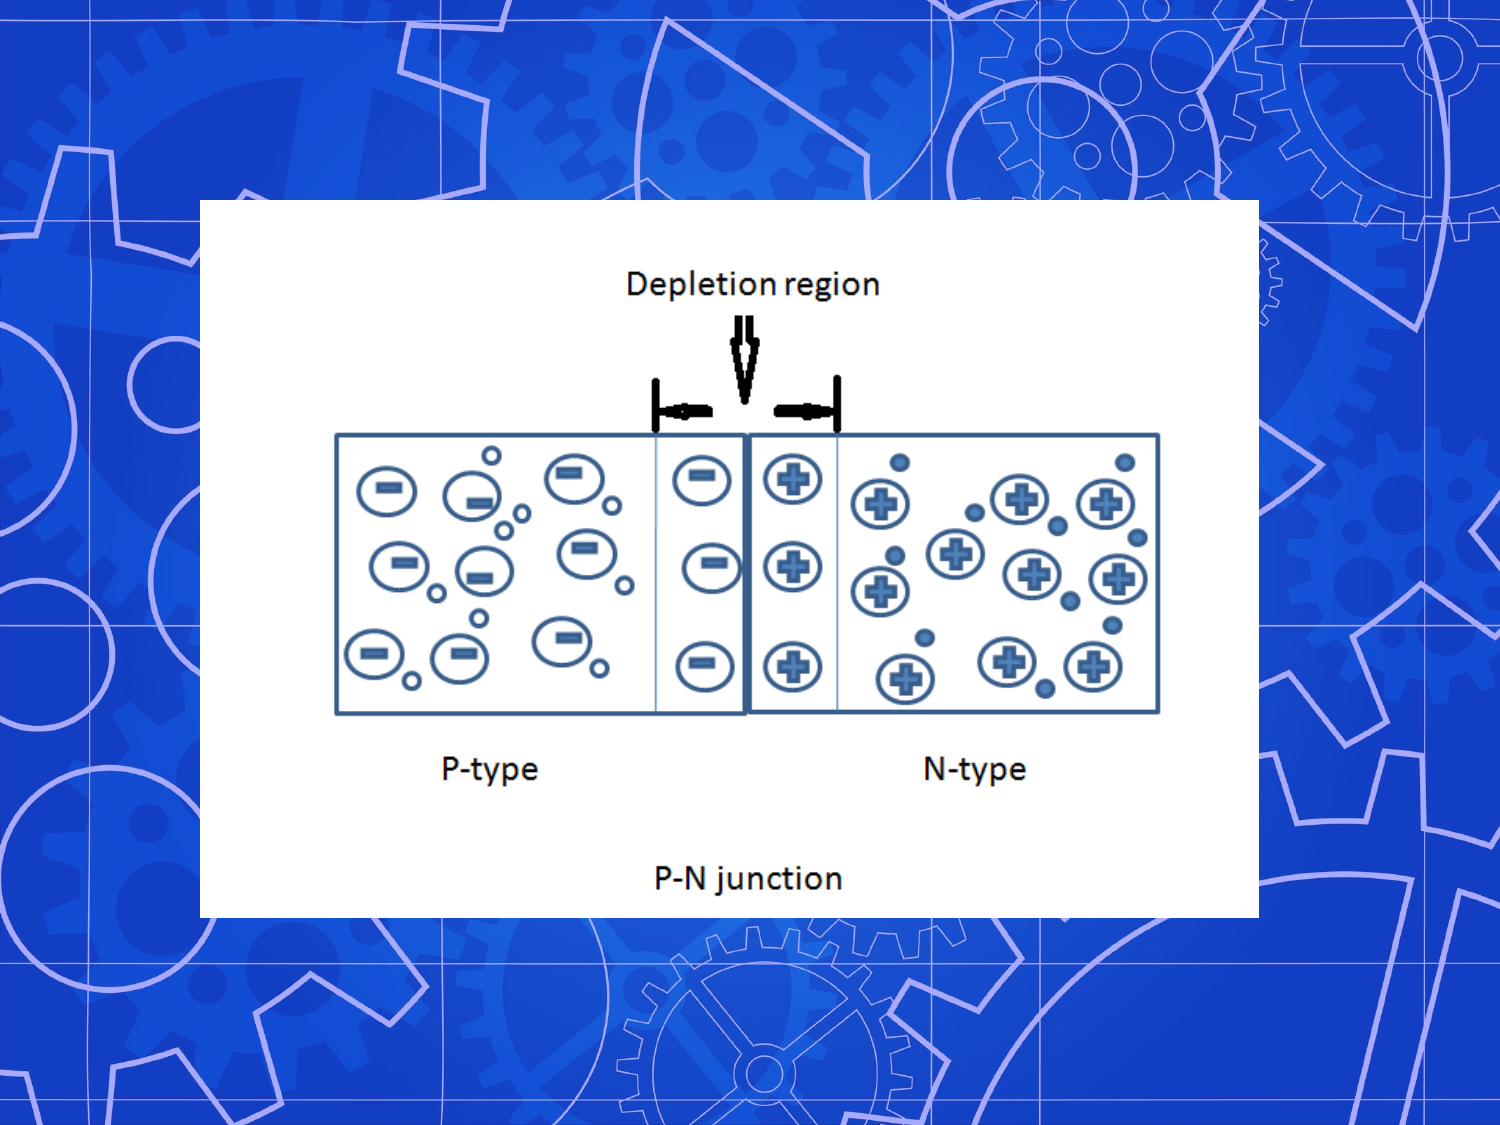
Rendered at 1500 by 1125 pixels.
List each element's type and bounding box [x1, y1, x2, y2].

picture [200, 200, 1259, 918]
